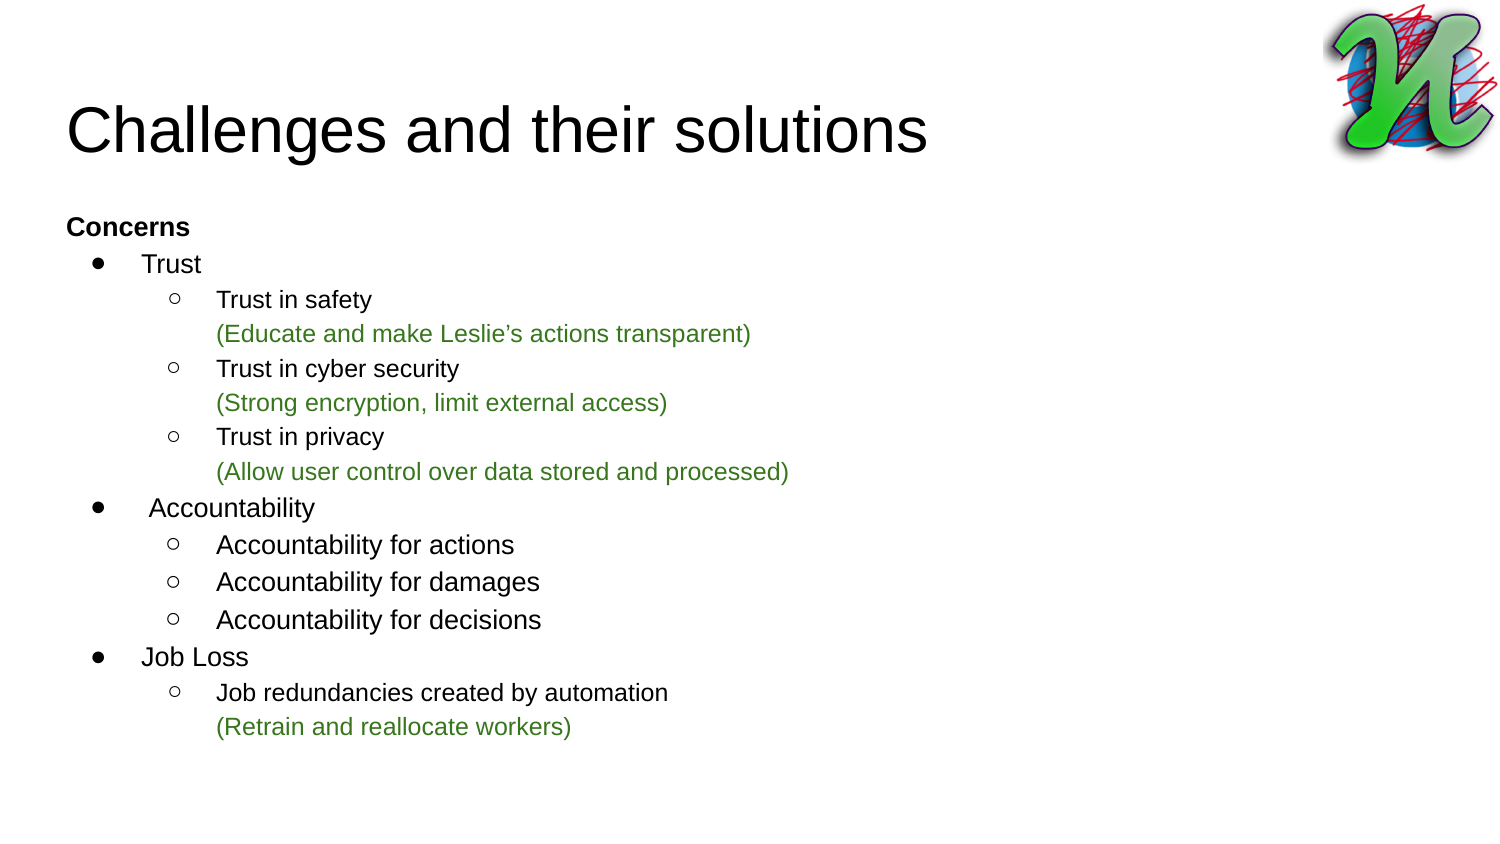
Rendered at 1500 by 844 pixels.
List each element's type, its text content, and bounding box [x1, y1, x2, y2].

title Challenges and their solutions [51, 72, 1449, 167]
list Concerns Trust Trust in safety (Educate and make Leslie’s actions transparent) Trust in cyber security (Strong encryption, limit external access) Trust in privacy (Allow user control over data stored and processed) Accountability Accountability for actions Accountability for damages Accountability for decisions Job Loss Job redundancies created by automation (Retrain and reallocate workers) [51, 189, 1449, 750]
picture [1322, 0, 1500, 170]
